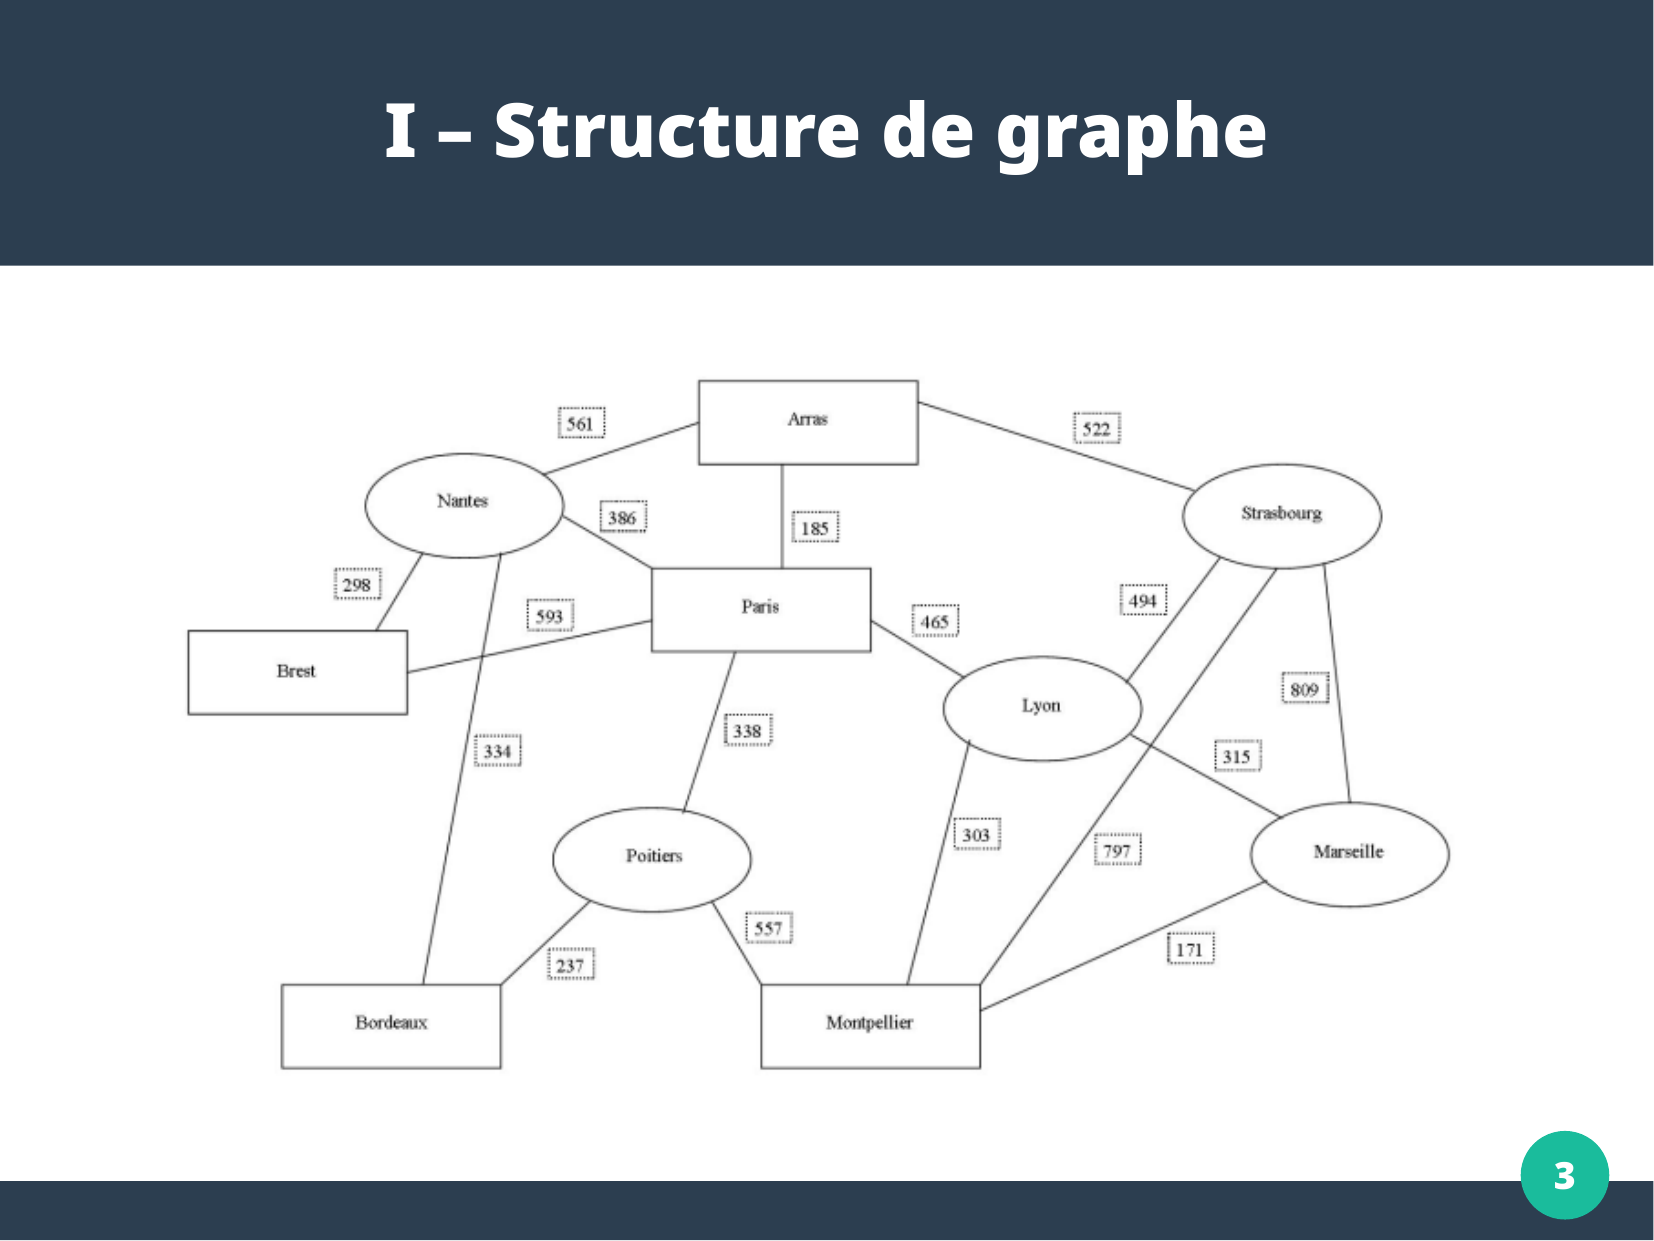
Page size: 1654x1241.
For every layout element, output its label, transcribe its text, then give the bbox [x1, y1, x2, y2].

picture [177, 342, 1465, 1081]
title I – Structure de graphe [59, 49, 1595, 207]
